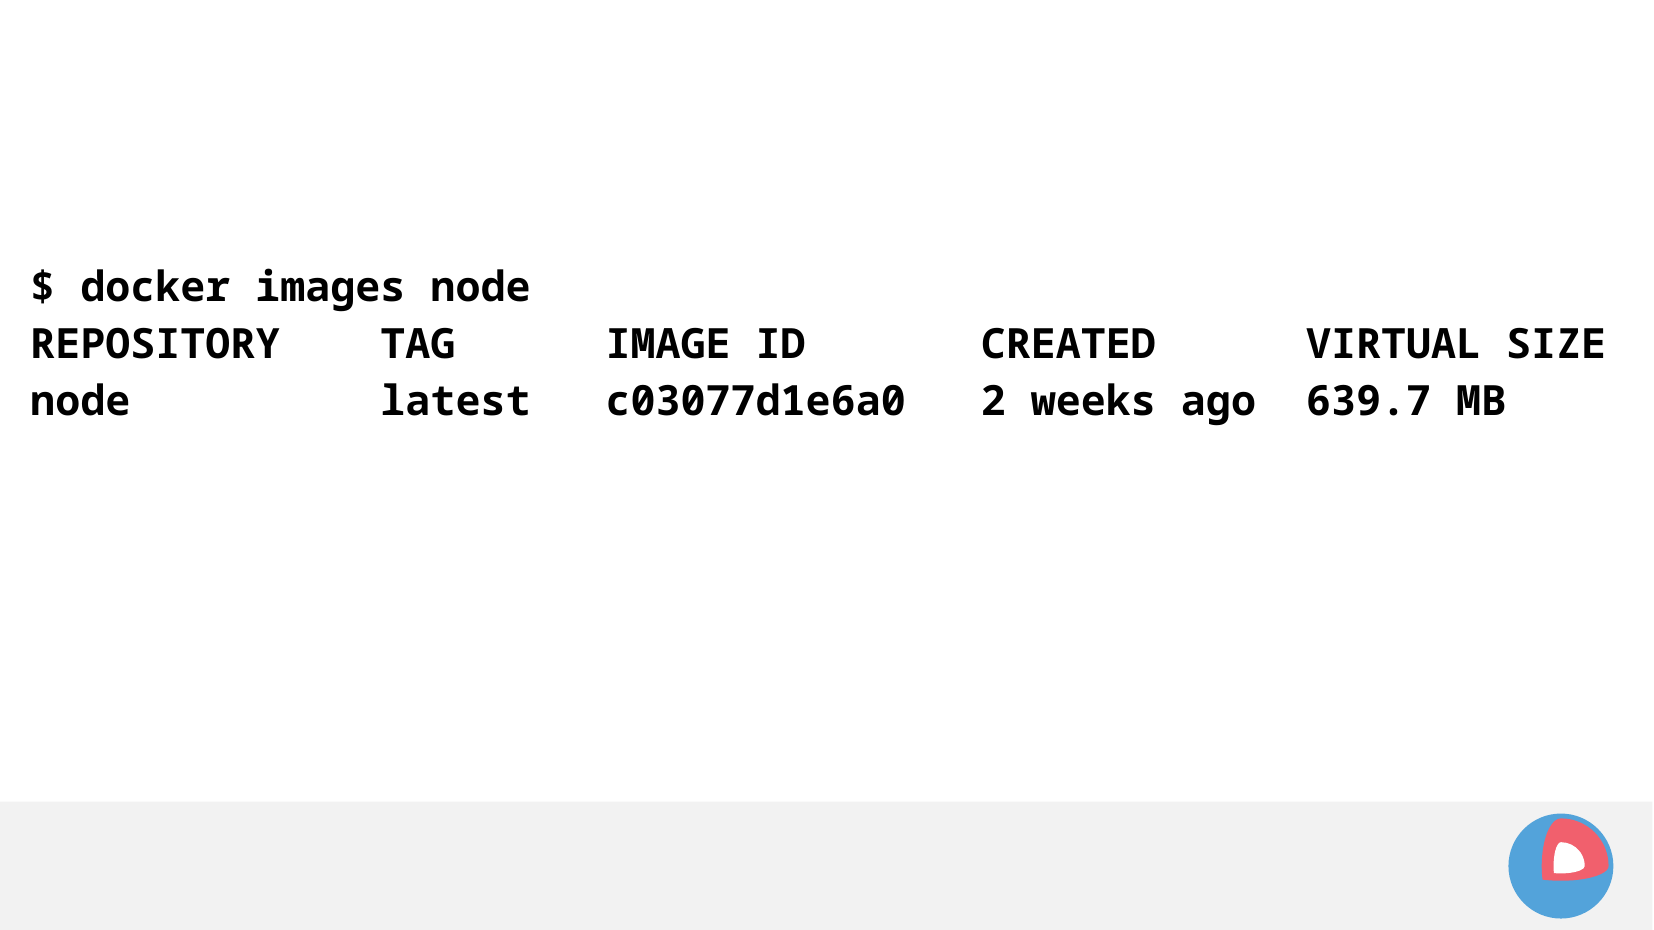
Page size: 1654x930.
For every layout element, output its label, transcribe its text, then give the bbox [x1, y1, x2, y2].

text_box $ docker images node REPOSITORY TAG IMAGE ID CREATED VIRTUAL SIZE node latest c03077d1e6a0 2 weeks ago 639.7 MB [15, 249, 1621, 457]
